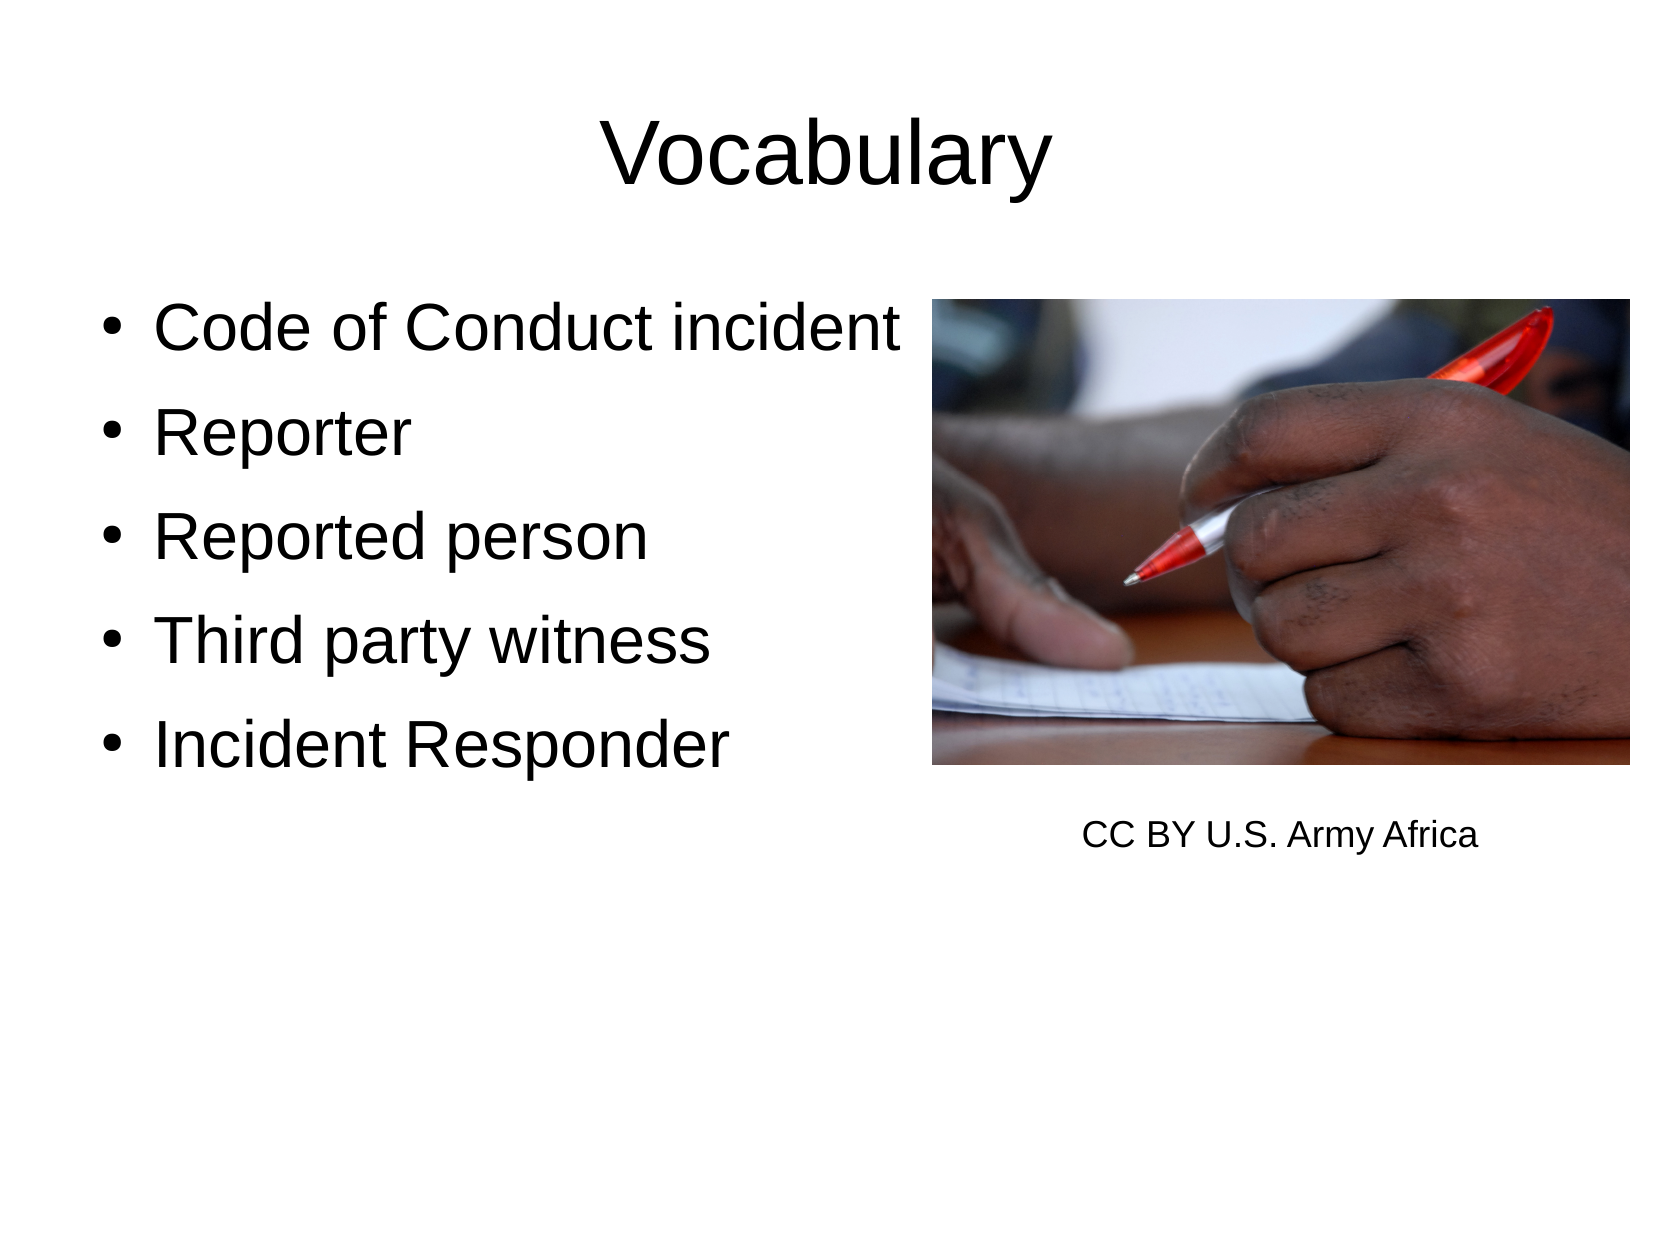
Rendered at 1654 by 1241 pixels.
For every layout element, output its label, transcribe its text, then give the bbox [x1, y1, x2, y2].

title Vocabulary [82, 49, 1571, 257]
text_box CC BY U.S. Army Africa [1066, 806, 1508, 906]
list Code of Conduct incident Reporter Reported person Third party witness Incident Responder [82, 290, 916, 1010]
picture [932, 299, 1630, 766]
